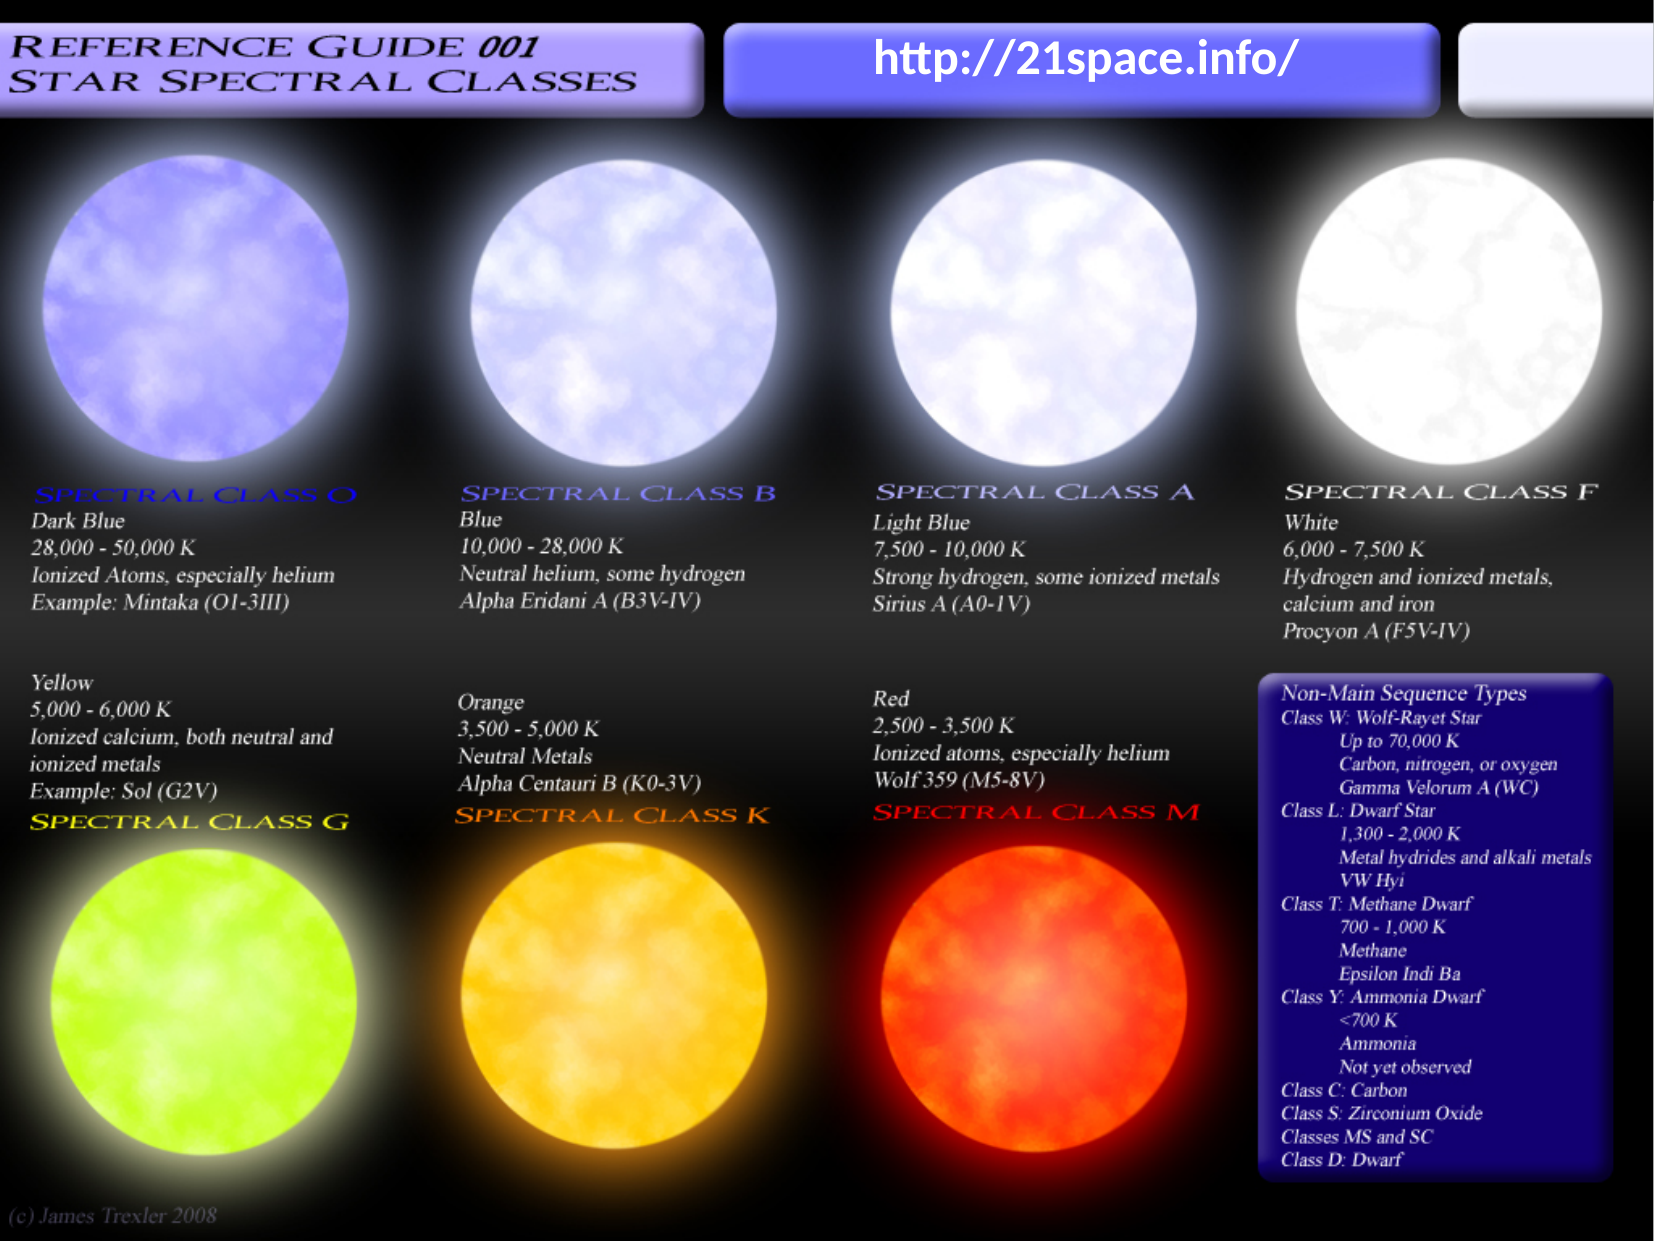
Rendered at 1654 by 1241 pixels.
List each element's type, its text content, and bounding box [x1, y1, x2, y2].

picture [0, 0, 1654, 1241]
text_box http://21space.info/ [858, 30, 1321, 106]
